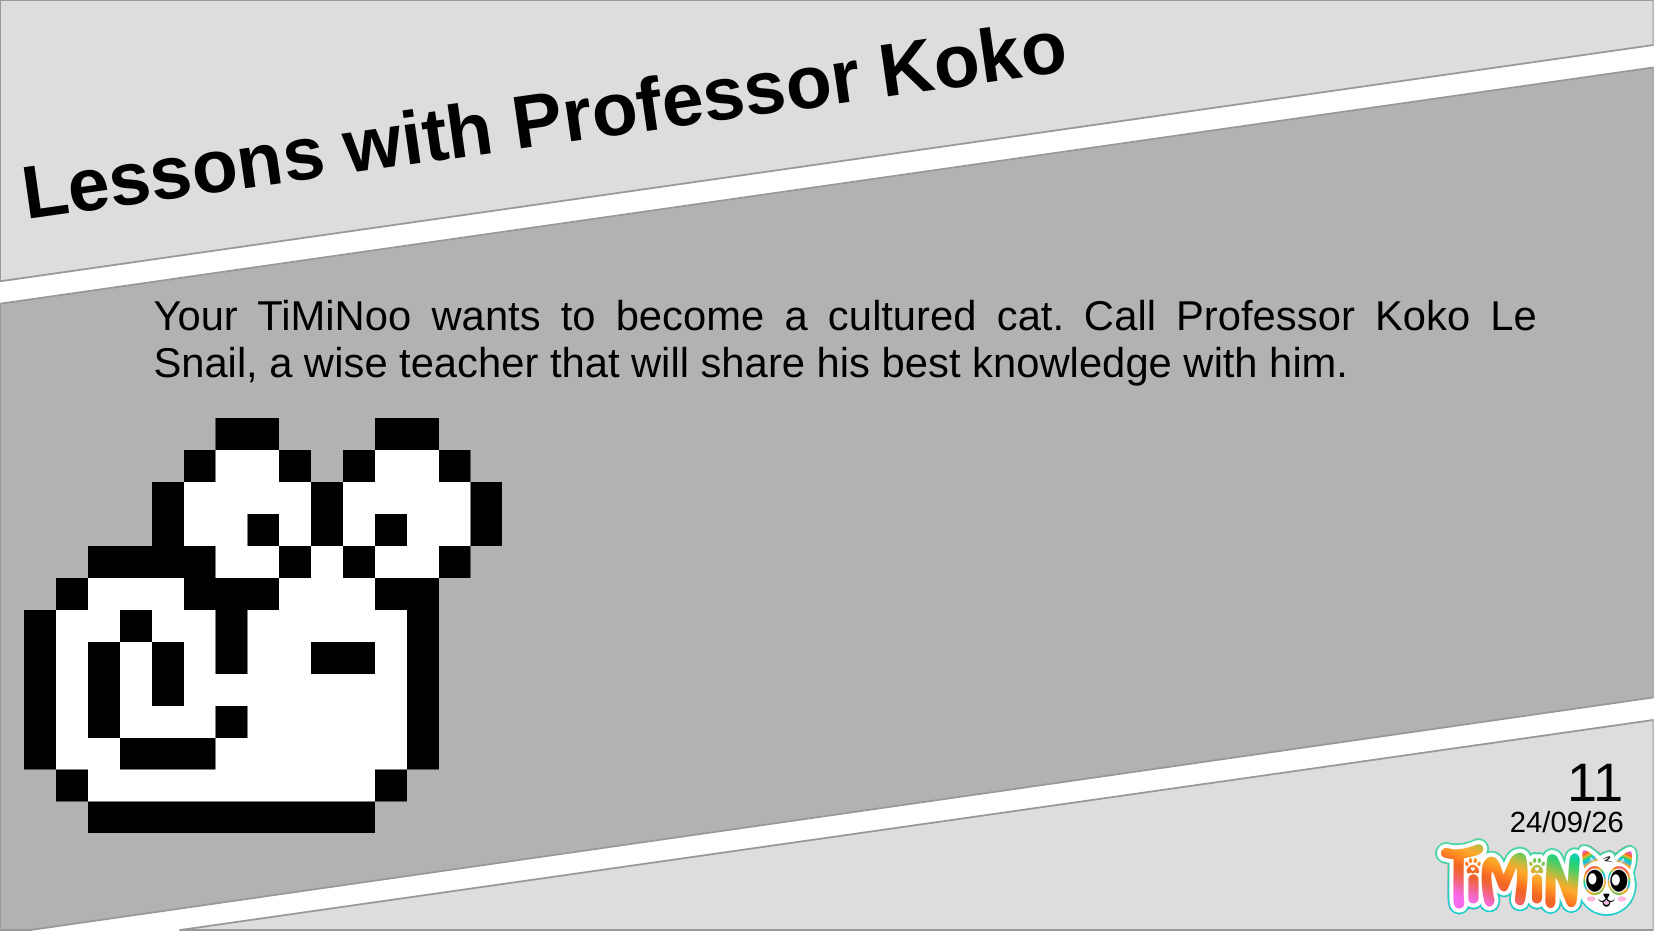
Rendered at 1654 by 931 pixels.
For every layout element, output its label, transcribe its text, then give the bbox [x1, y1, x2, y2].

picture [1435, 838, 1638, 916]
list Your TiMiNoo wants to become a cultured cat. Call Professor Koko Le Snail, a wise teacher that will share his best knowledge with him. [82, 292, 1538, 833]
title Lessons with Professor Koko [11, 0, 1496, 272]
picture [24, 418, 502, 833]
